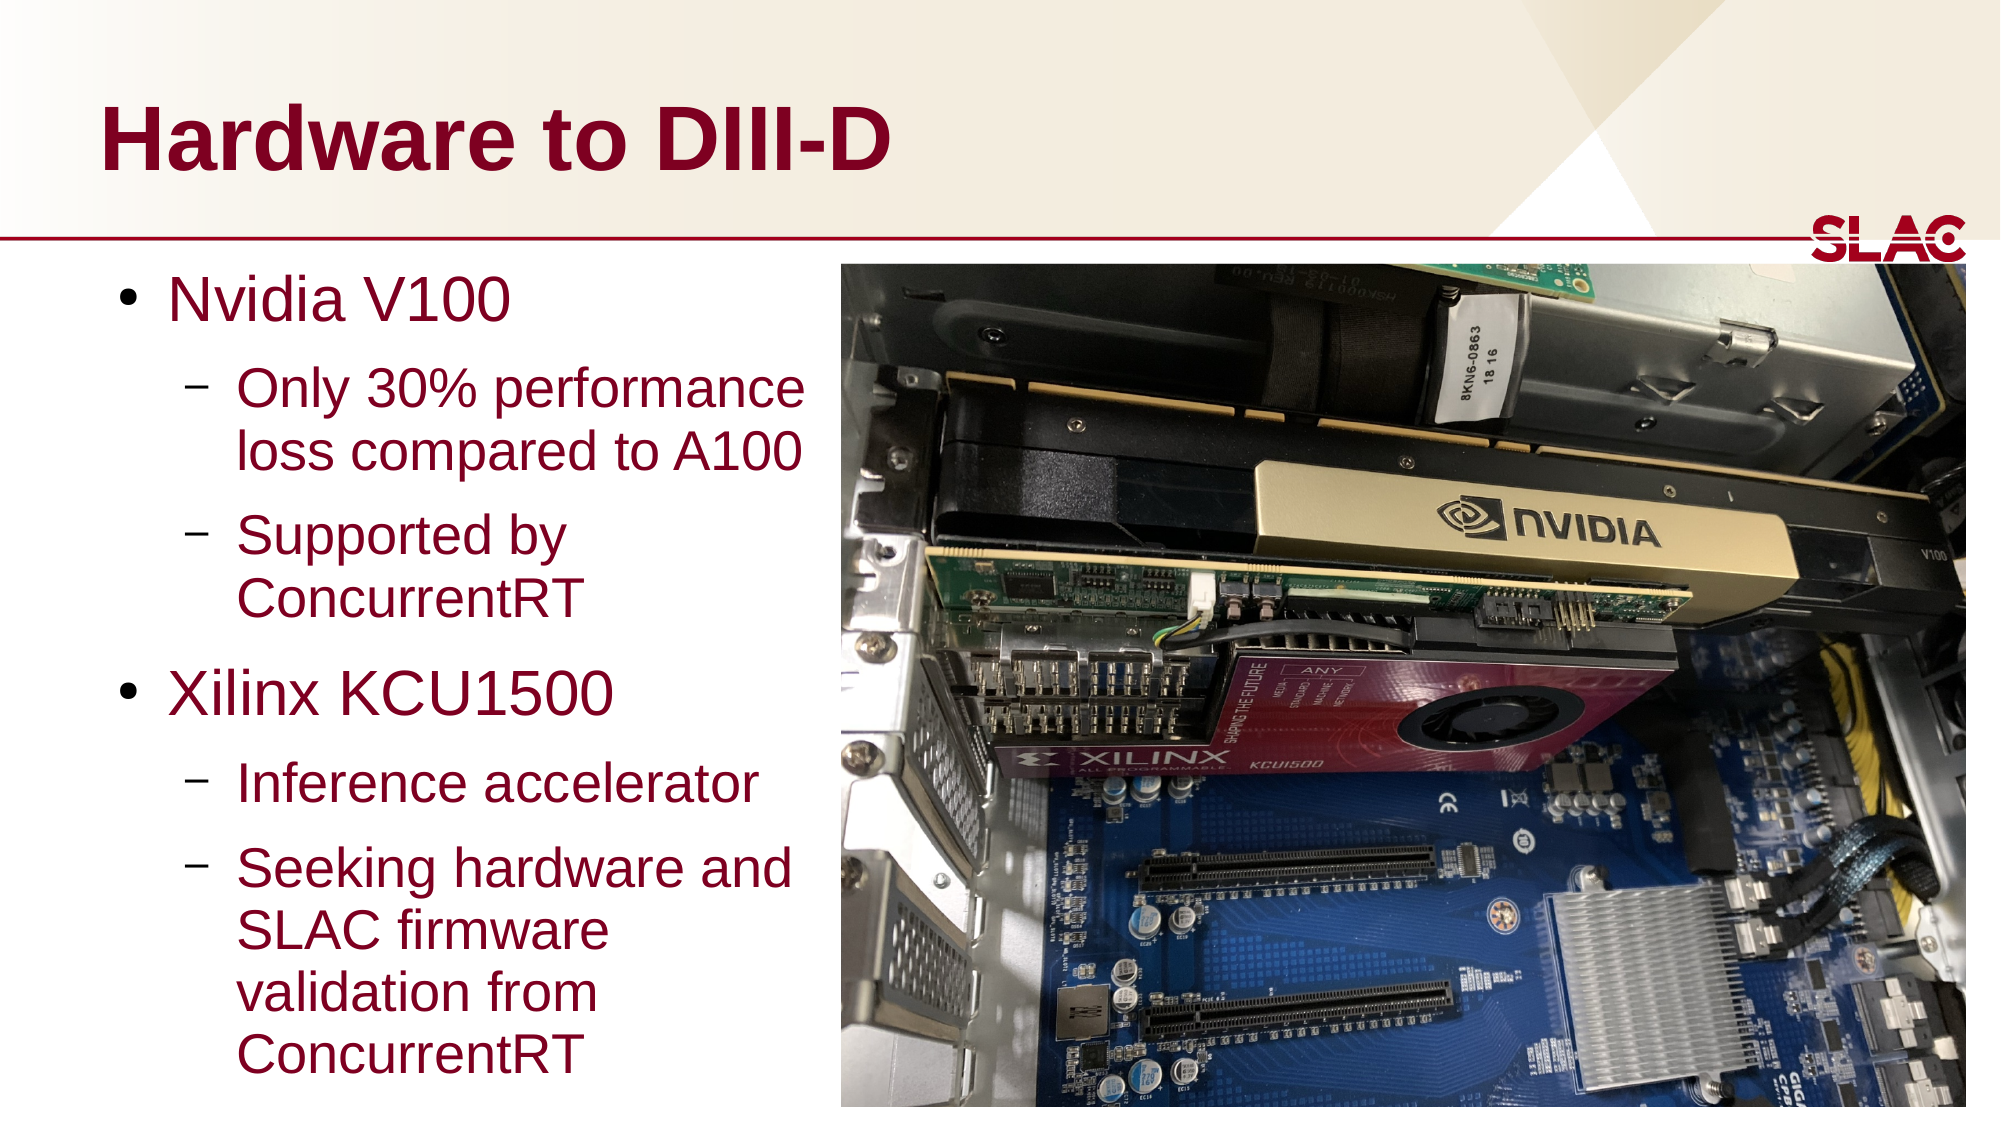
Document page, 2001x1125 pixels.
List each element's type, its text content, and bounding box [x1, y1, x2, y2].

title Hardware to DIII-D [99, 44, 1900, 233]
picture [0, 0, 2001, 262]
picture [840, 263, 1966, 1107]
list Nvidia V100 Only 30% performance loss compared to A100 Supported by ConcurrentRT Xilinx KCU1500 Inference accelerator Seeking hardware and SLAC firmware validation from ConcurrentRT [99, 263, 811, 1111]
